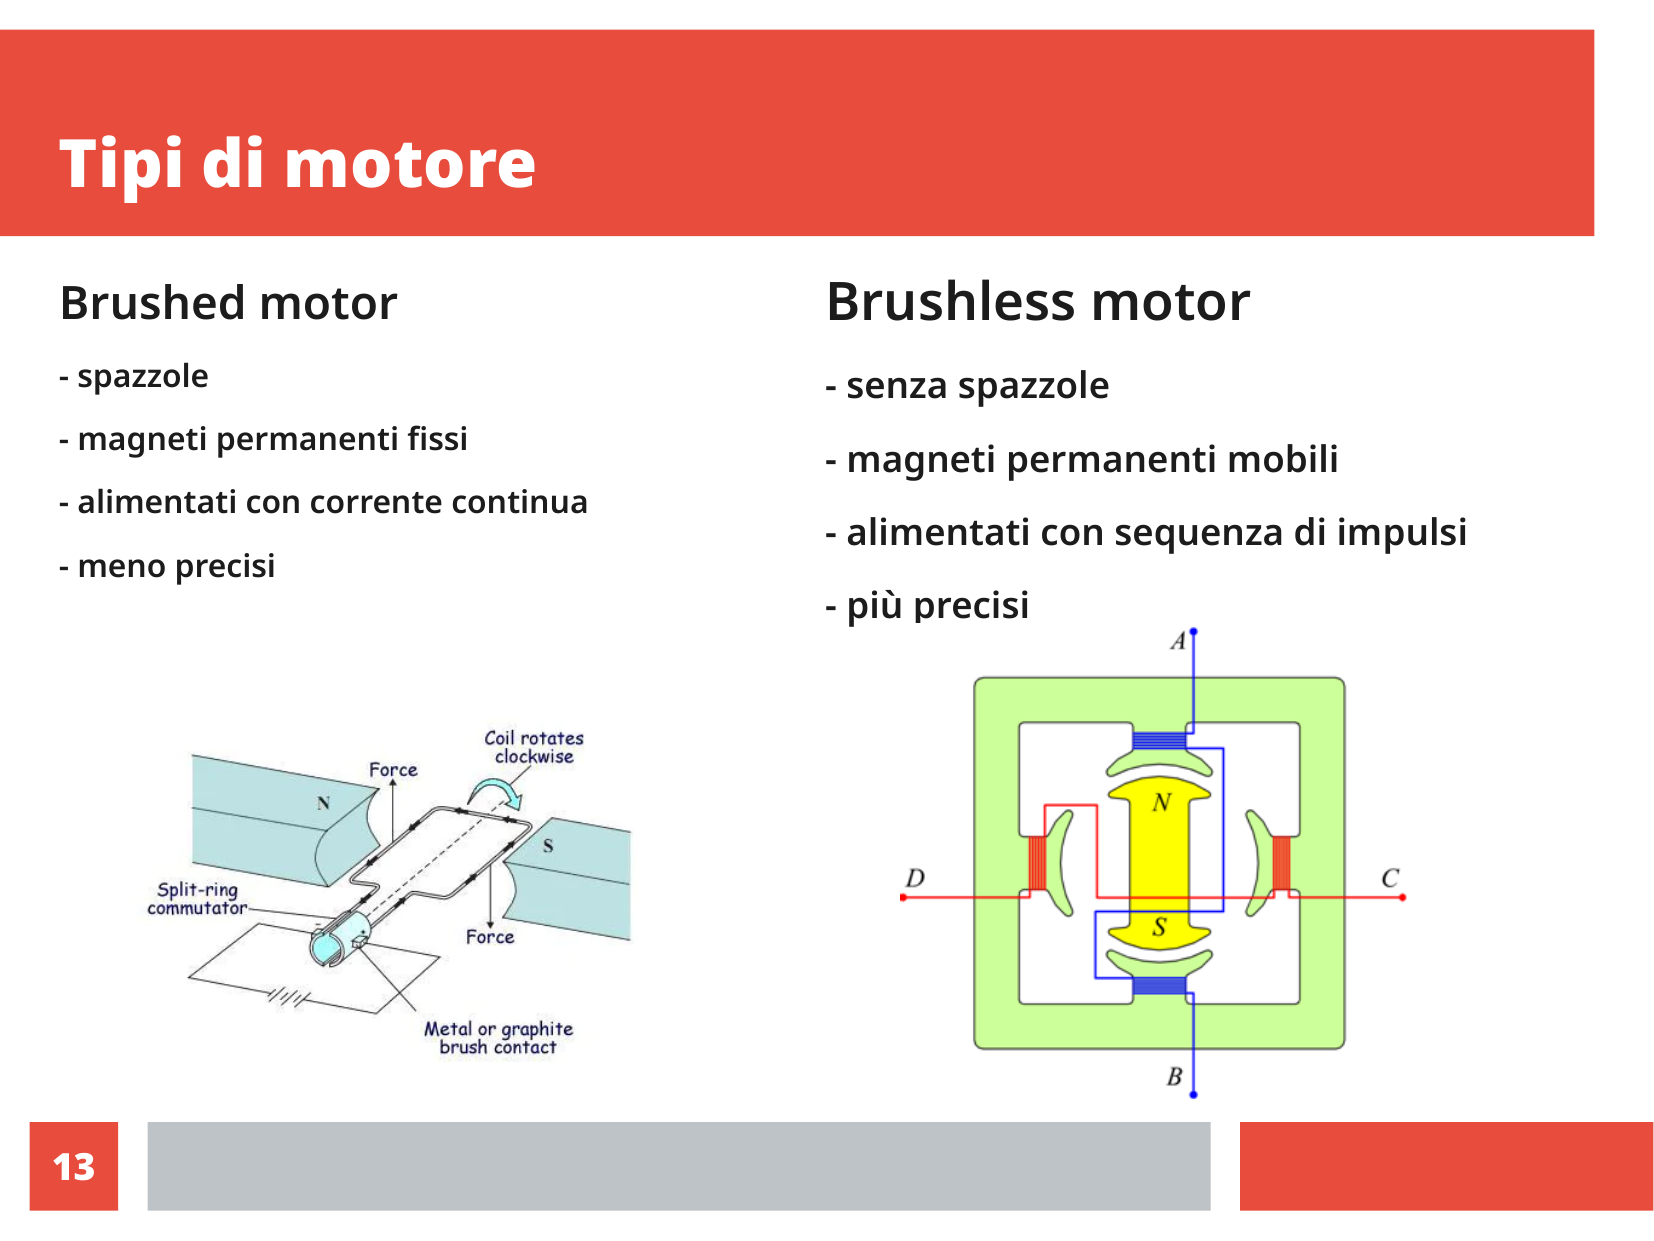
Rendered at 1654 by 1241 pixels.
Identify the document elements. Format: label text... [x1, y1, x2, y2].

picture [900, 623, 1411, 1102]
list Brushless motor - senza spazzole - magneti permanenti mobili - alimentati con sequenza di impulsi - più precisi [825, 263, 1561, 631]
list Brushed motor - spazzole - magneti permanenti fissi - alimentati con corrente continua - meno precisi [59, 270, 826, 676]
title Tipi di motore [59, 59, 1595, 207]
picture [120, 713, 639, 1081]
